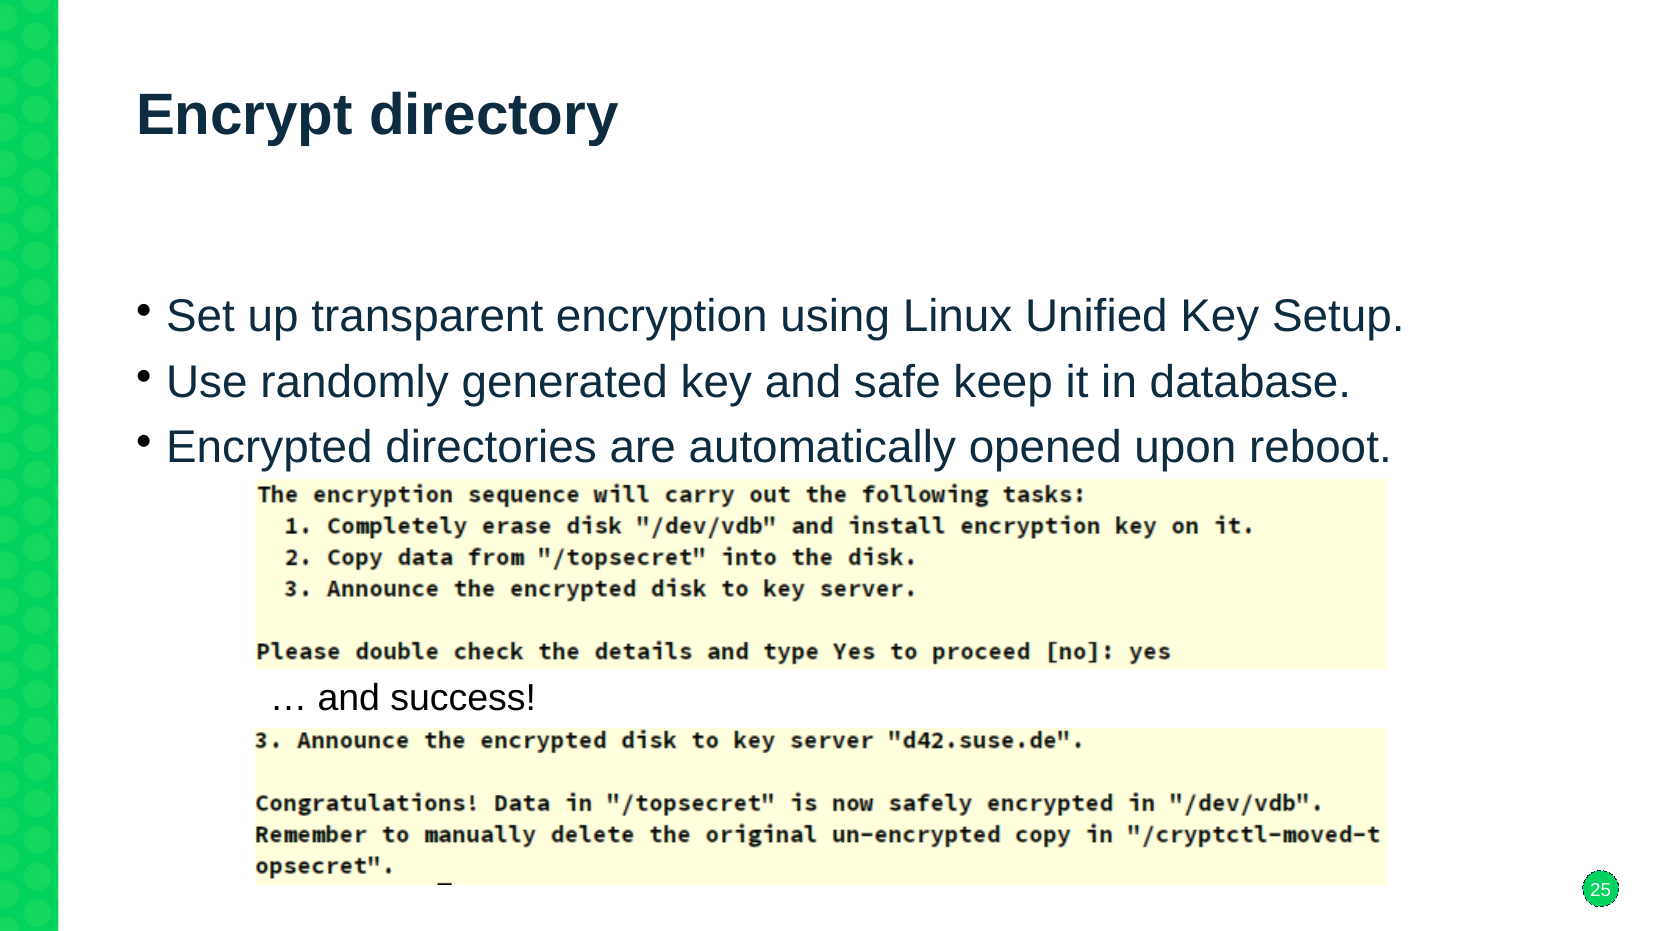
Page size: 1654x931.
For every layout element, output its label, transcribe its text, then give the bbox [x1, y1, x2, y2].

picture [255, 728, 1387, 886]
picture [0, 0, 76, 931]
list Set up transparent encryption using Linux Unified Key Setup. Use randomly generated key and safe keep it in database. Encrypted directories are automatically opened upon reboot. [121, 217, 1531, 826]
title Encrypt directory [121, 37, 1531, 193]
text_box … and success! [255, 668, 552, 726]
picture [255, 479, 1387, 669]
